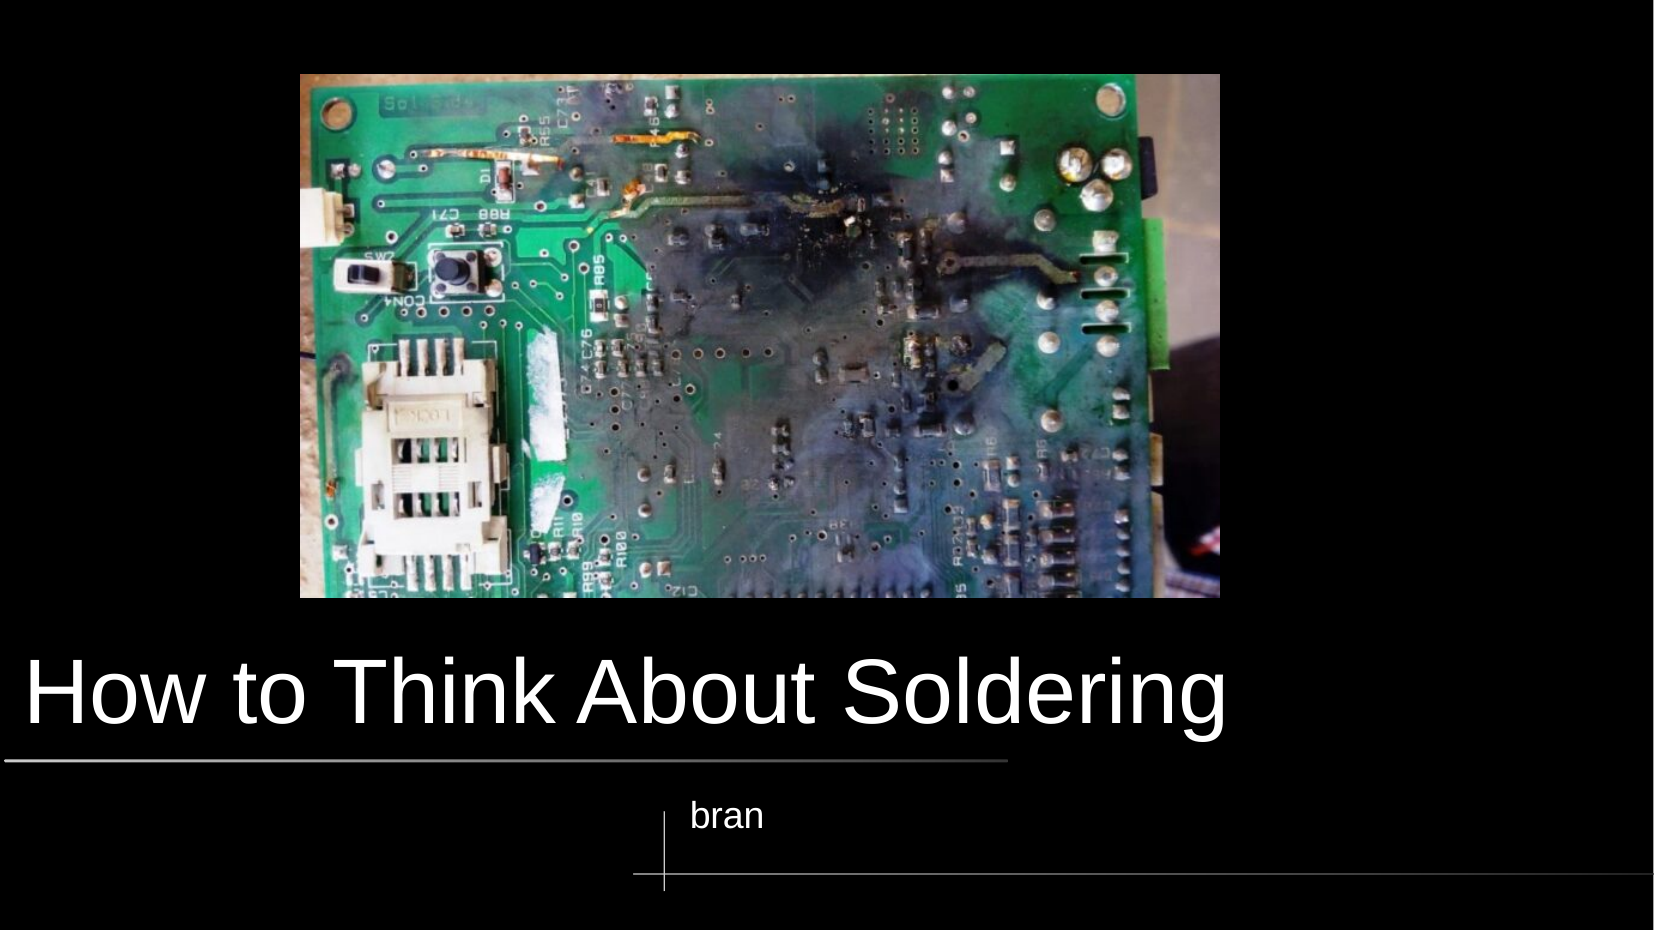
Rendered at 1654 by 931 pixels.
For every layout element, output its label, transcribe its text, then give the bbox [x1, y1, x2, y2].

title How to Think About Soldering [23, 637, 1501, 746]
picture [300, 74, 1220, 599]
text_box bran [675, 787, 1313, 863]
